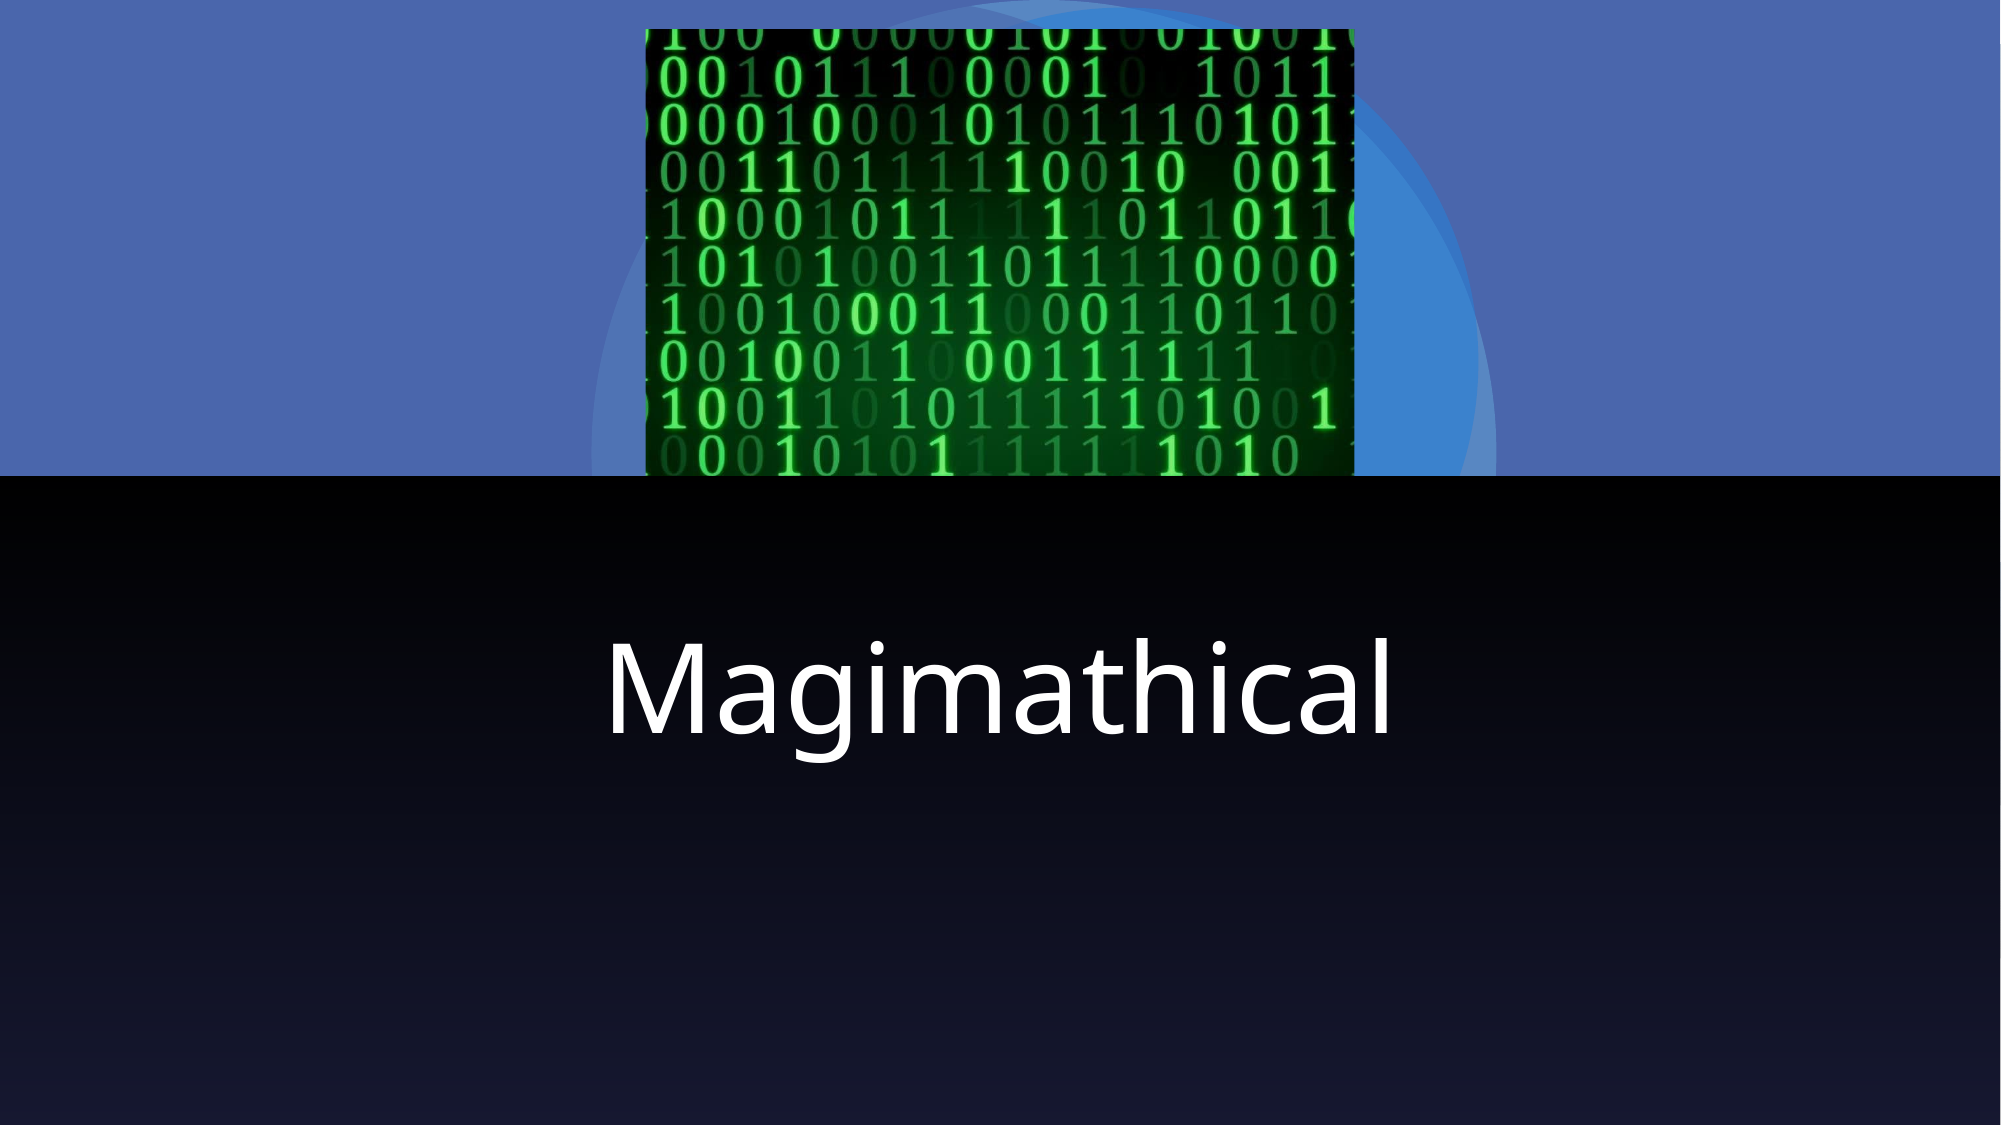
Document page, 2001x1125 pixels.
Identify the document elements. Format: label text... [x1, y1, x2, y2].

picture [645, 29, 1355, 477]
text_box Magimathical [244, 618, 1757, 909]
text_box [0, 0, 2000, 1125]
